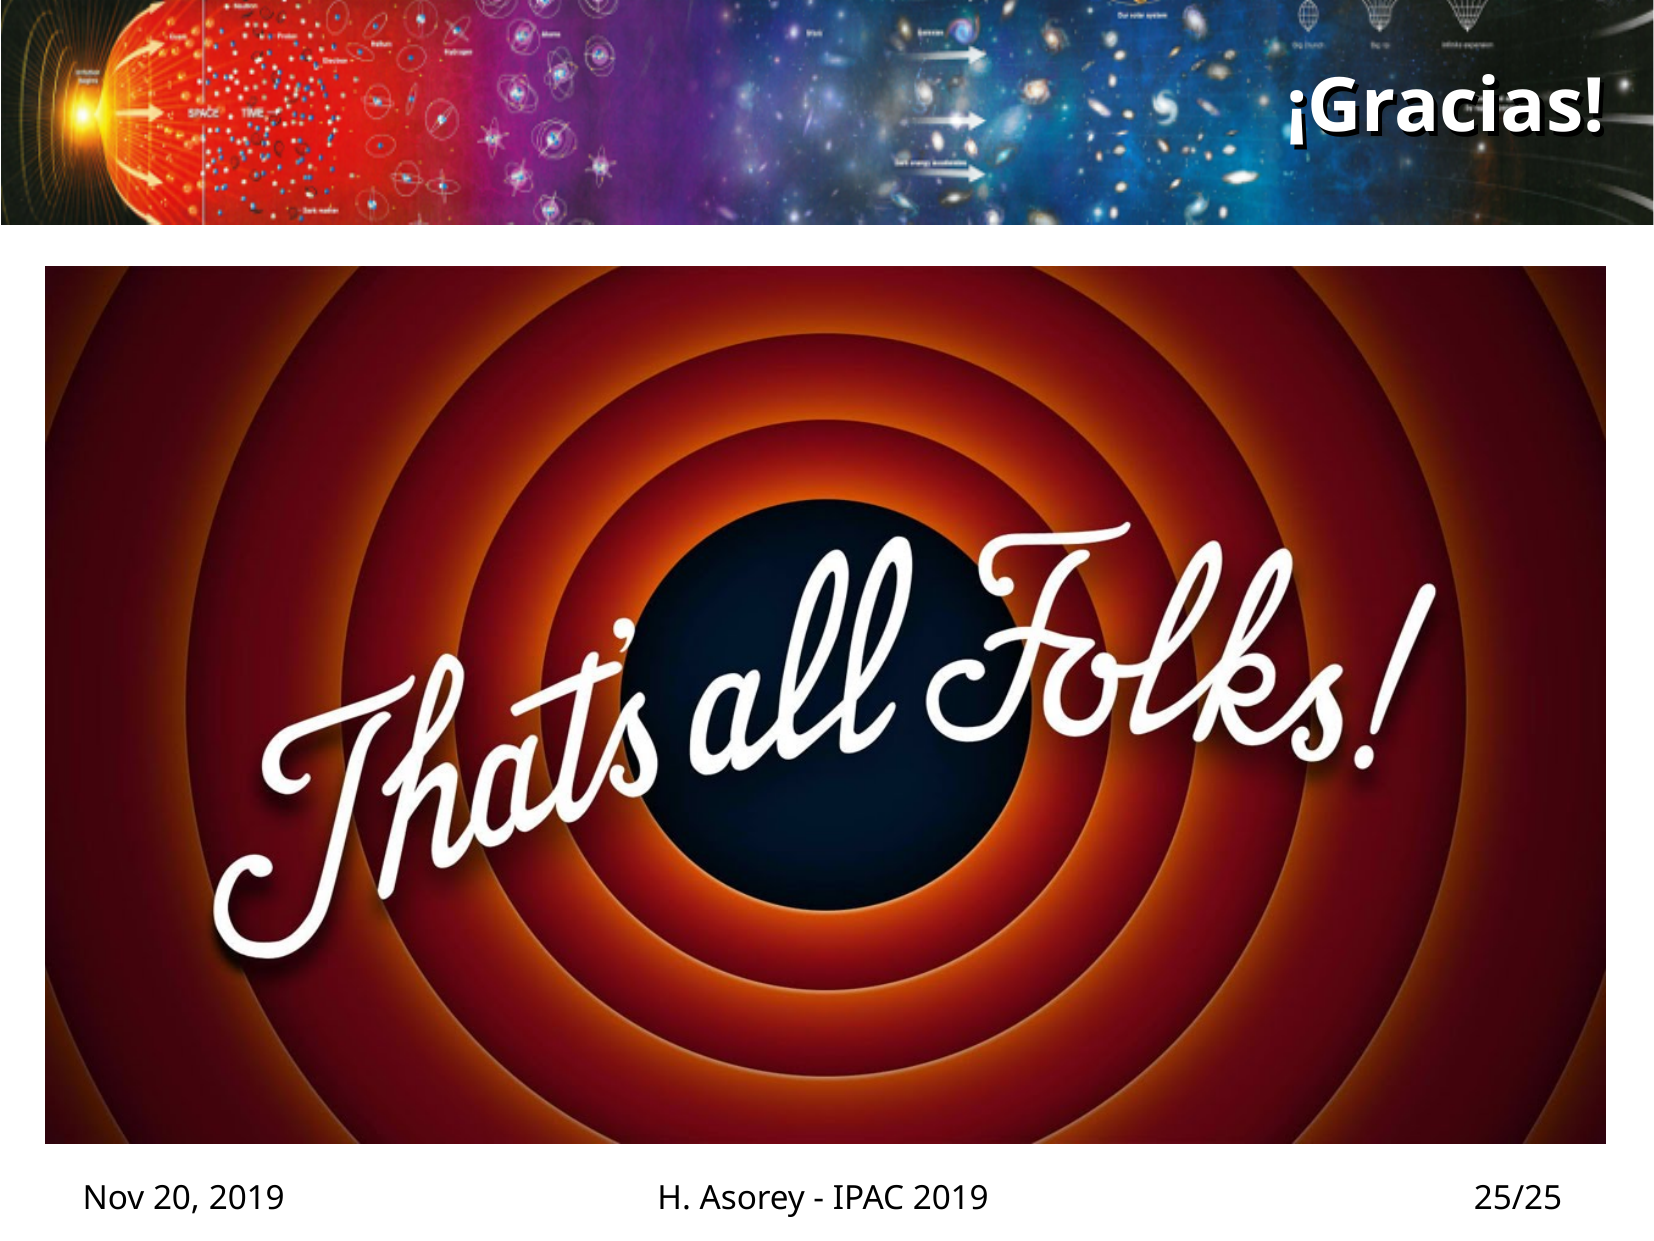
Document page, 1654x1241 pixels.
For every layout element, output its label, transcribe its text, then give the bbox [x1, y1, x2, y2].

title ¡Gracias! [45, 15, 1606, 191]
picture [1, 0, 1654, 225]
picture [45, 266, 1606, 1144]
